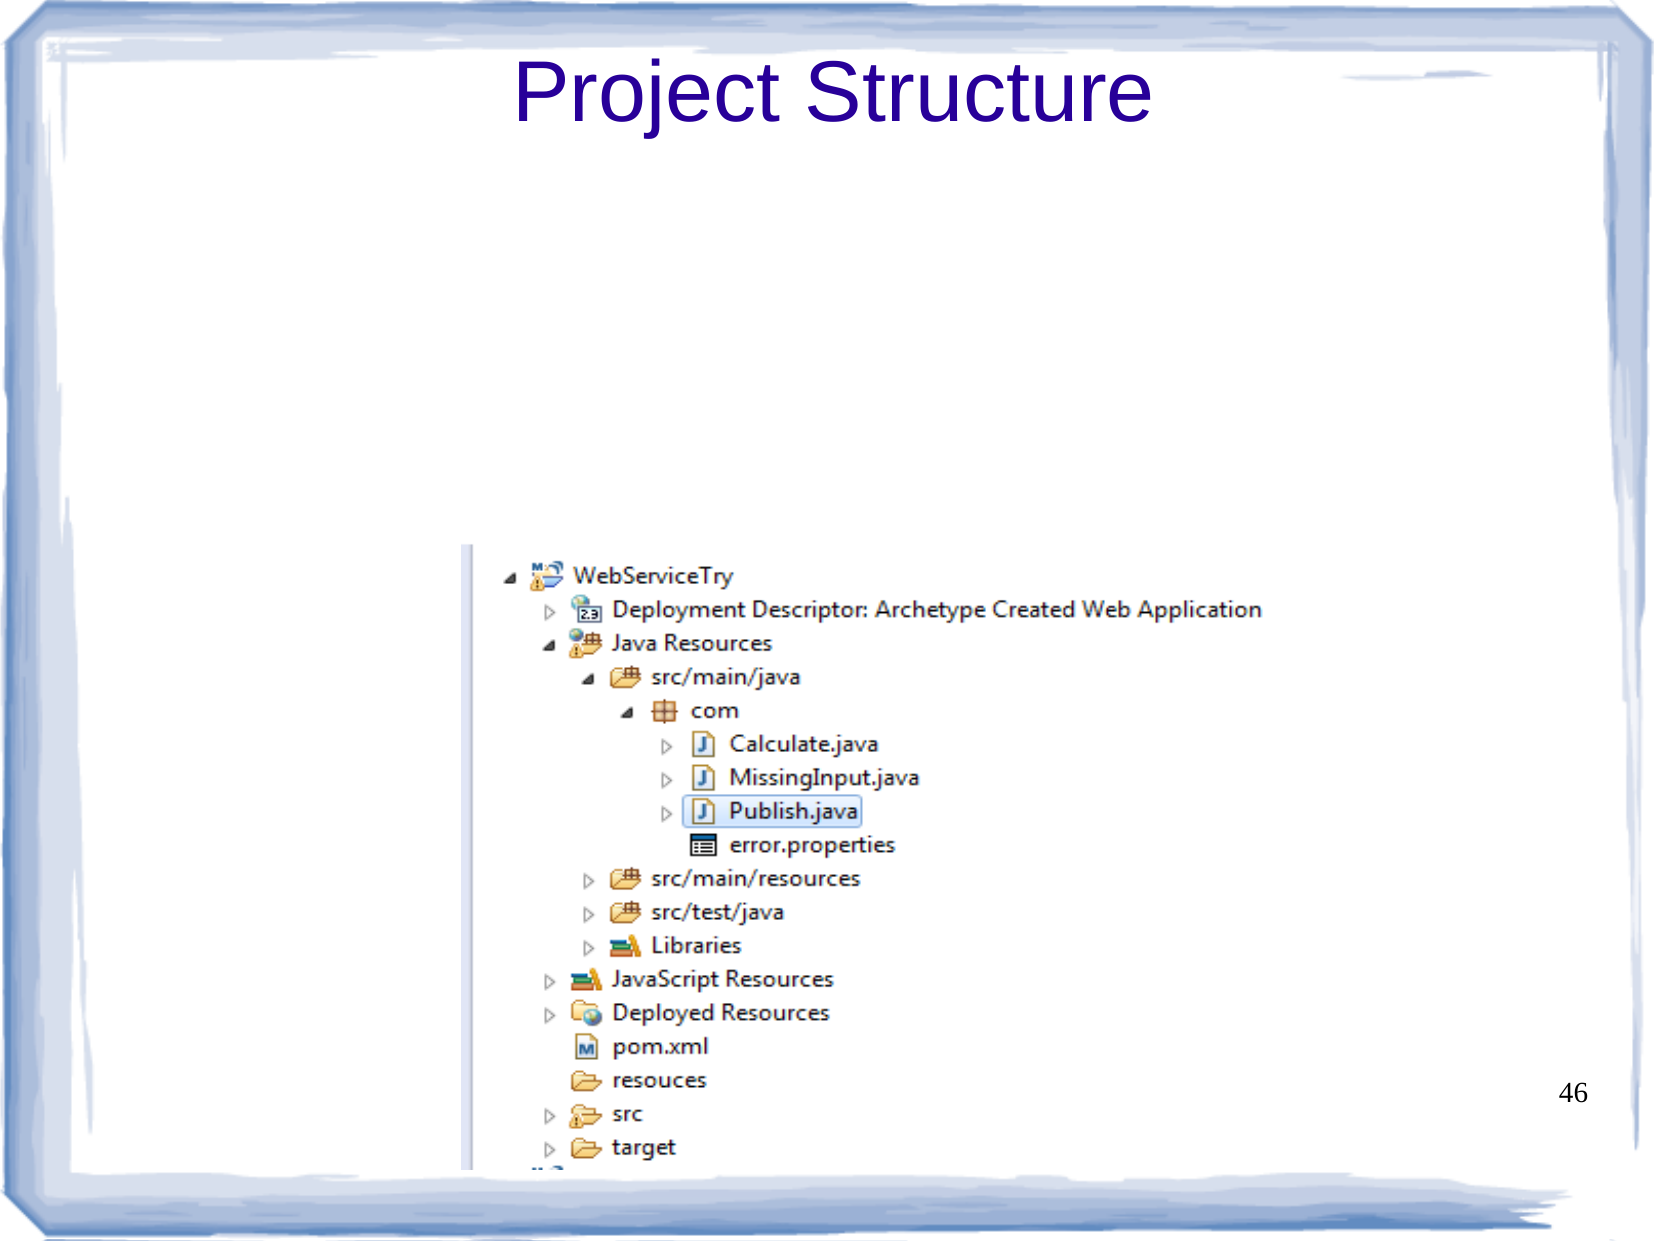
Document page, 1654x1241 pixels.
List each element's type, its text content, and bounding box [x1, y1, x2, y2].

title Project Structure [90, 0, 1579, 196]
picture [0, 0, 1654, 1241]
